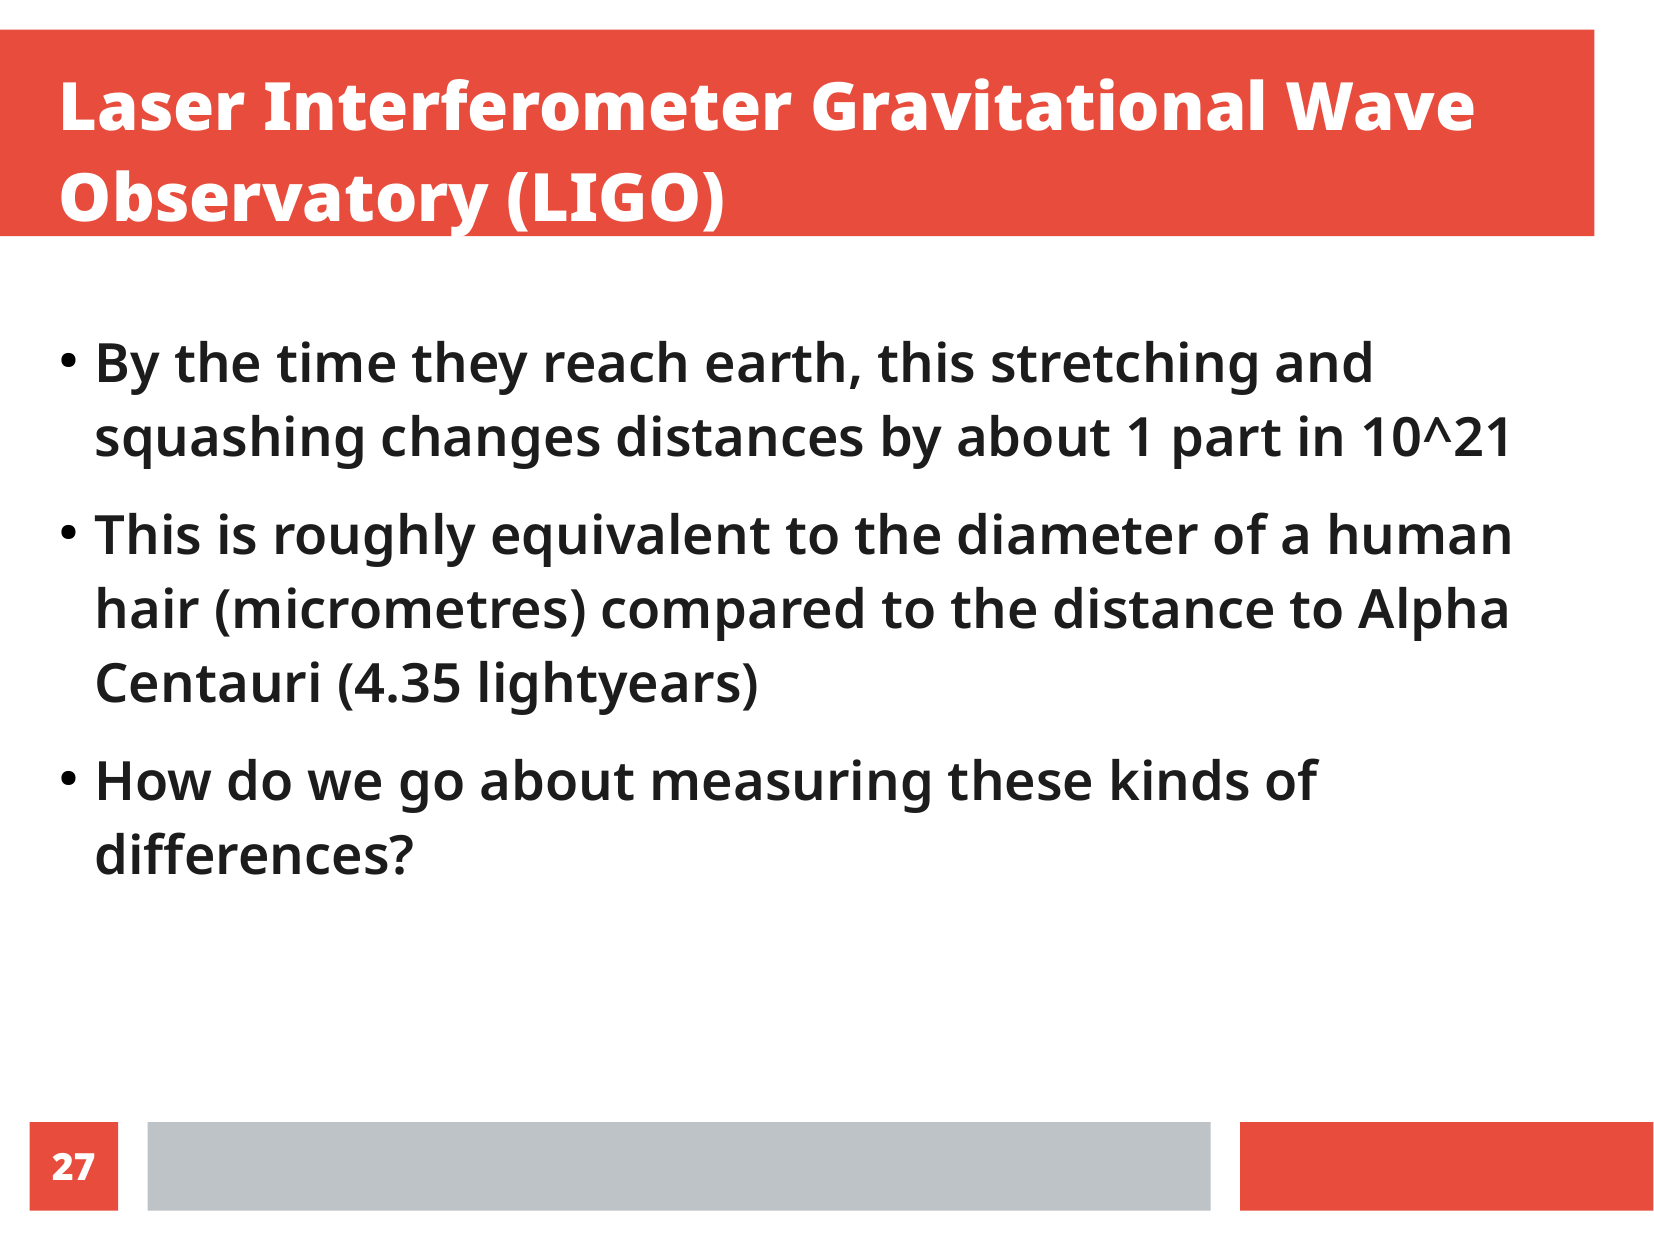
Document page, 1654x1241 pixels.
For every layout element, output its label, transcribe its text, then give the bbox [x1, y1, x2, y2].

list By the time they reach earth, this stretching and squashing changes distances by about 1 part in 10^21 This is roughly equivalent to the diameter of a human hair (micrometres) compared to the distance to Alpha Centauri (4.35 lightyears) How do we go about measuring these kinds of differences? [59, 324, 1565, 1093]
title Laser Interferometer Gravitational Wave Observatory (LIGO) [59, 59, 1595, 207]
